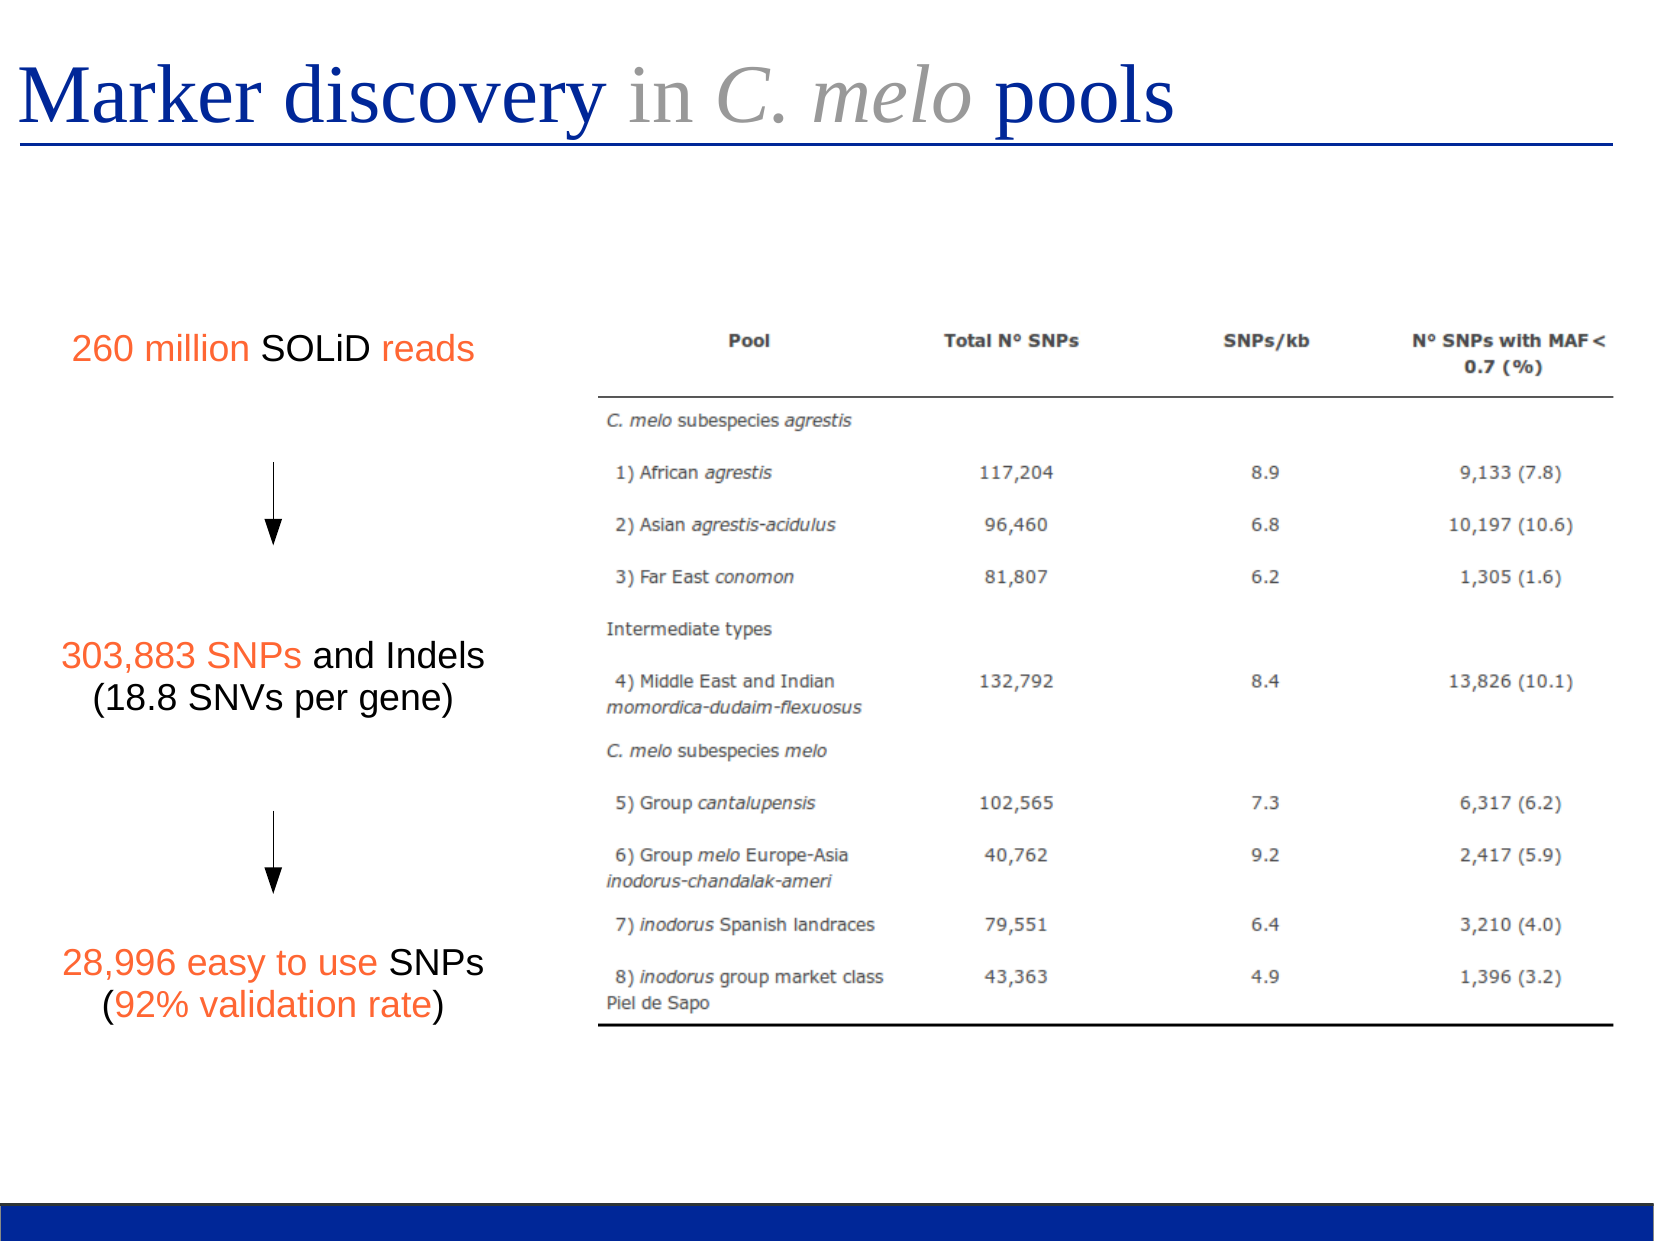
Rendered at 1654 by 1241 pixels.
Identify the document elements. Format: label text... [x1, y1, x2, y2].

title Marker discovery in C. melo pools [17, 0, 1589, 198]
picture [598, 311, 1615, 1034]
text_box 260 million SOLiD reads [15, 319, 531, 377]
text_box 303,883 SNPs and Indels (18.8 SNVs per gene) [15, 626, 531, 726]
text_box 28,996 easy to use SNPs (92% validation rate) [15, 933, 531, 1033]
